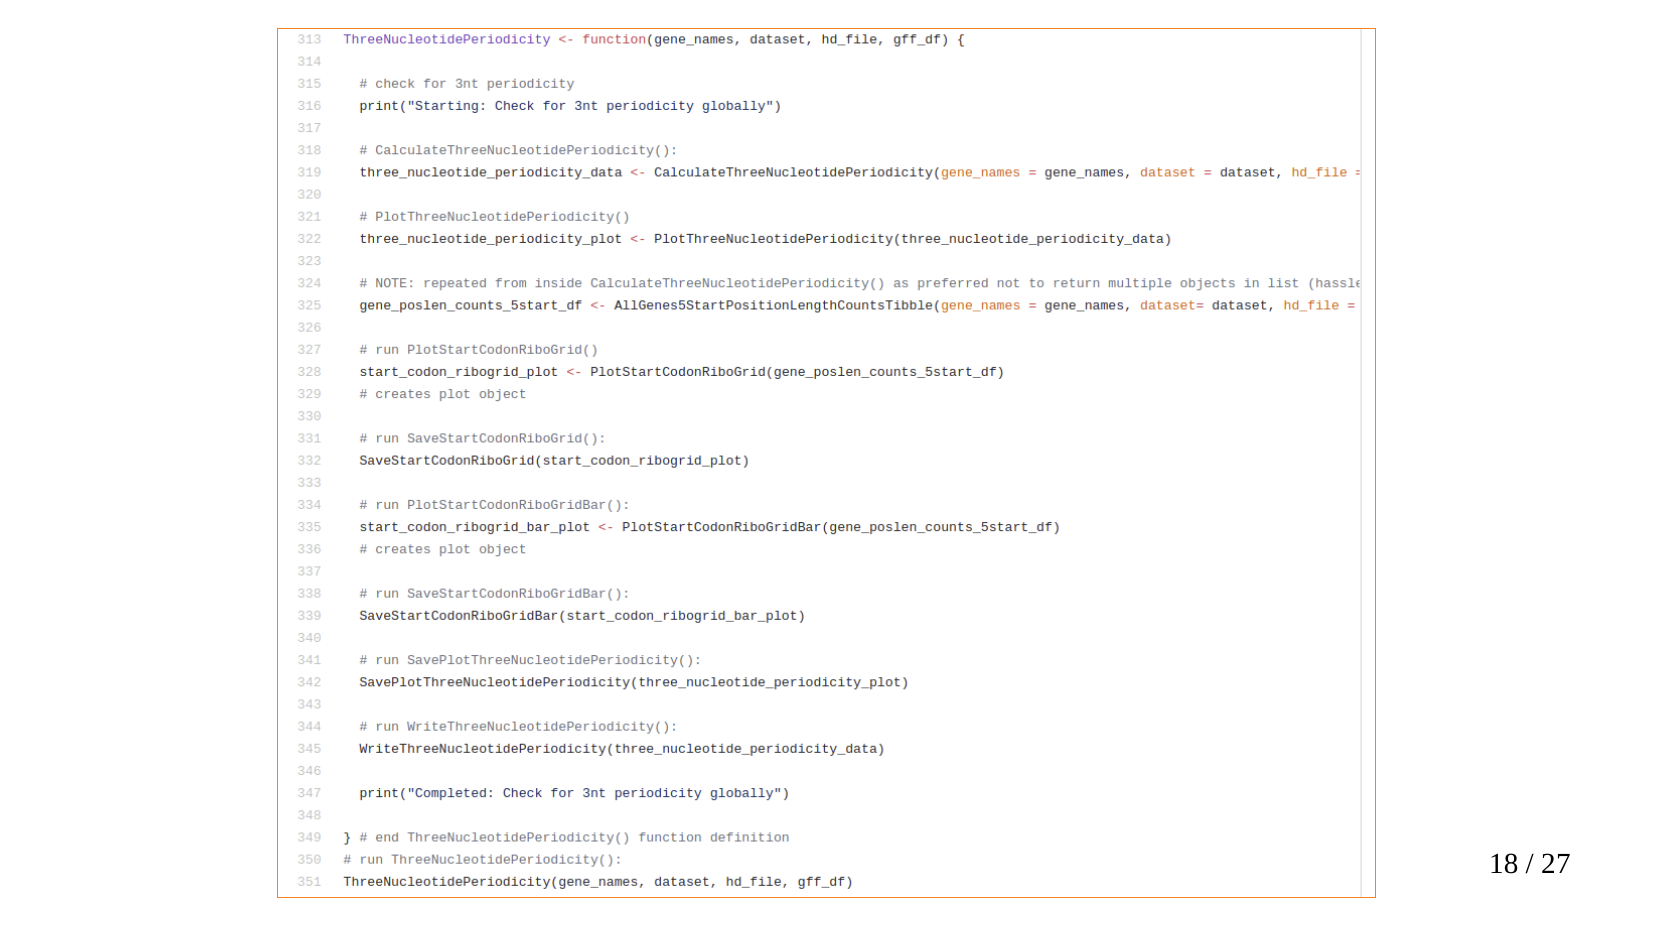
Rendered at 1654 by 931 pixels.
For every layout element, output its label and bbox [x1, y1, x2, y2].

picture [277, 28, 1376, 898]
